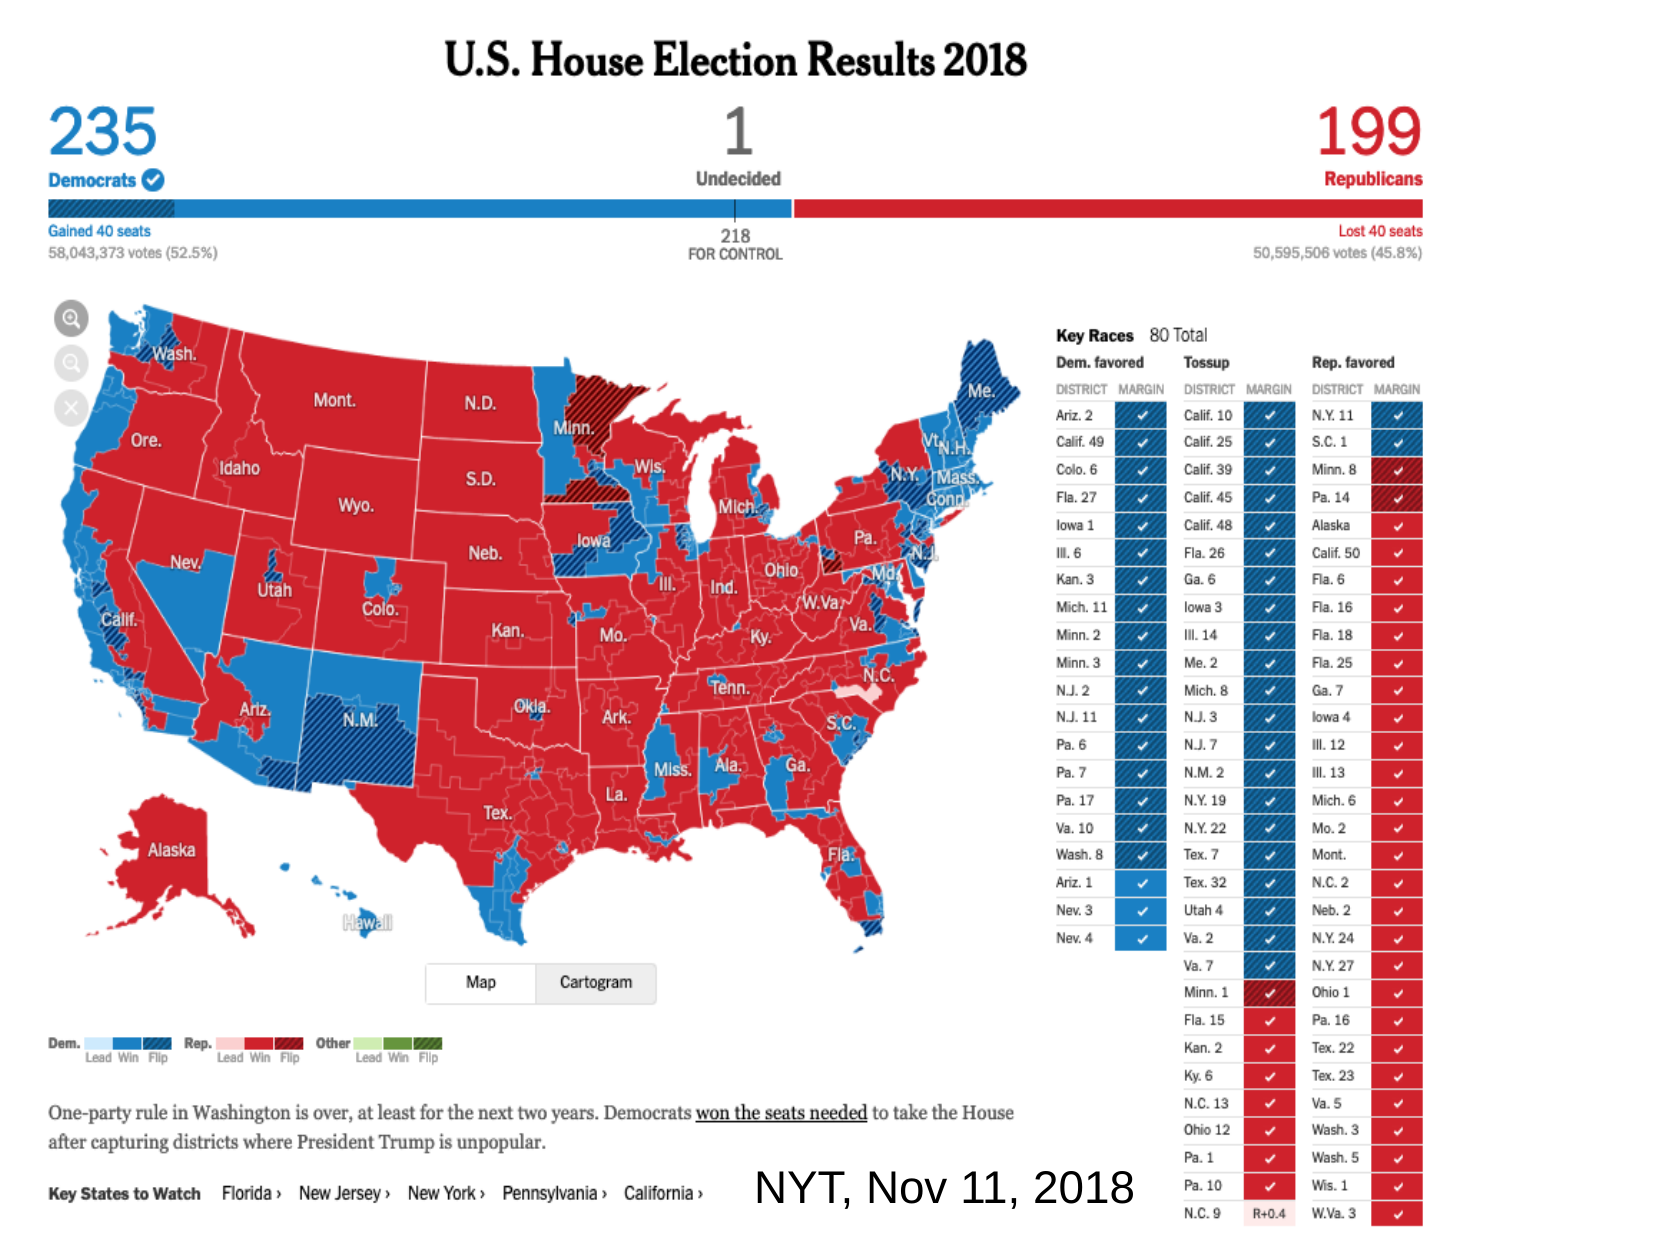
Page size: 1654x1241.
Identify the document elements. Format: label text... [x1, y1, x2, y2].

picture [10, 14, 1486, 1234]
text_box NYT, Nov 11, 2018 [735, 1155, 1180, 1222]
